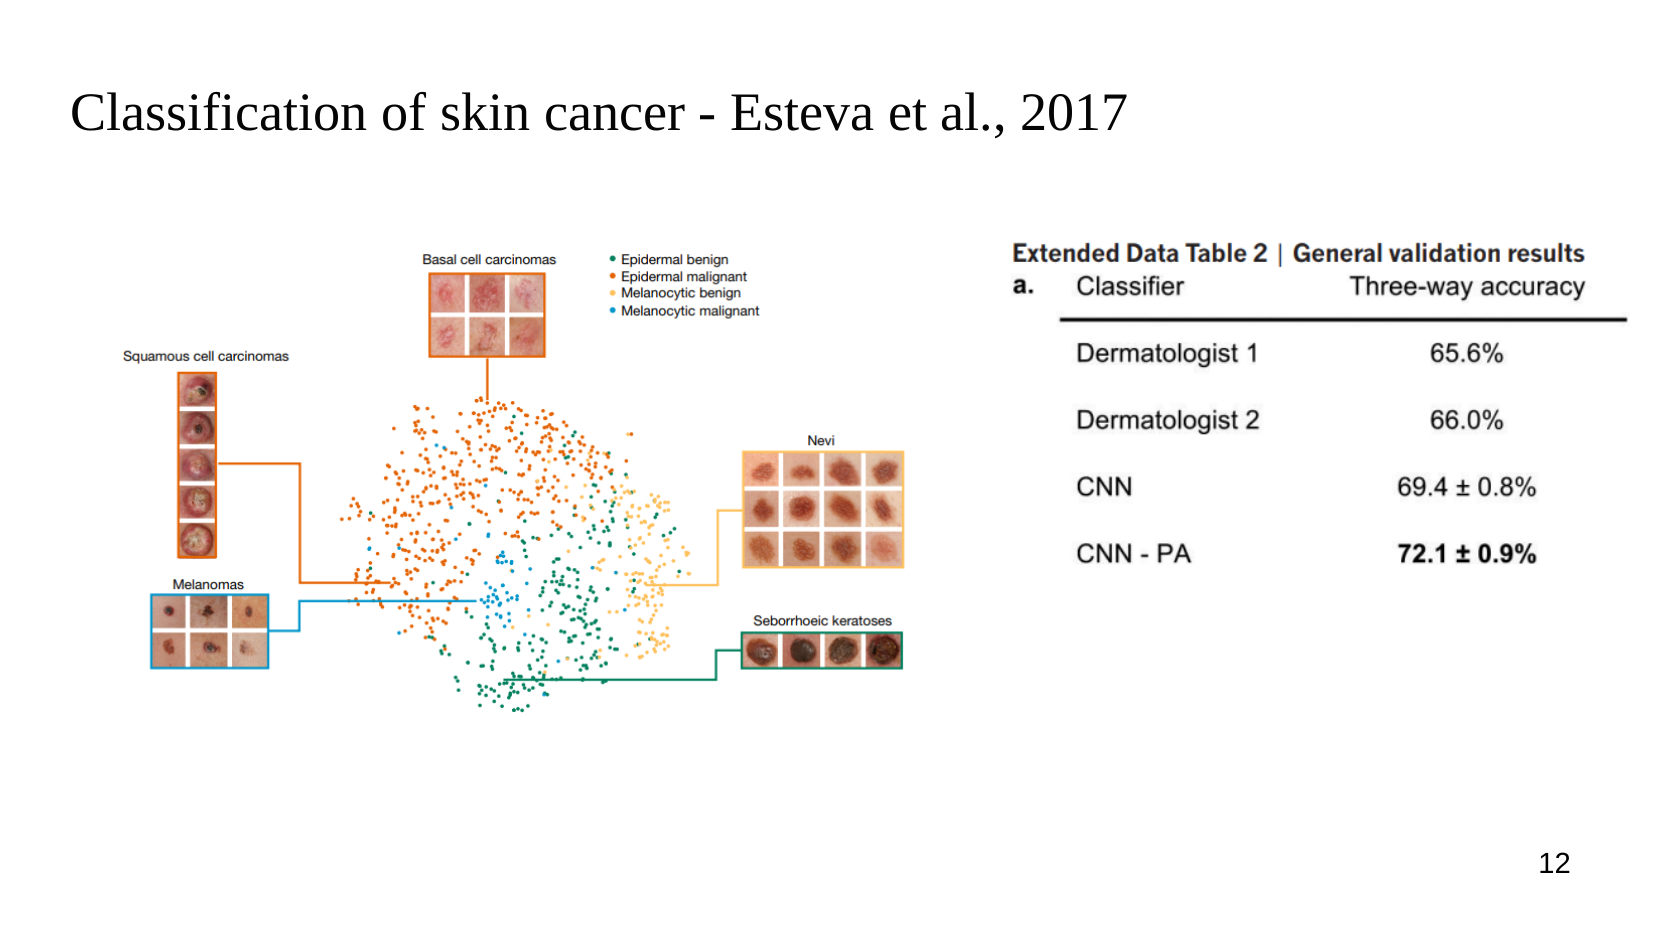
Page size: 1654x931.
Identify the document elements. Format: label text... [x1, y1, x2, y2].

title Classification of skin cancer - Esteva et al., 2017 [70, 35, 1595, 189]
picture [992, 224, 1630, 608]
picture [94, 236, 925, 721]
